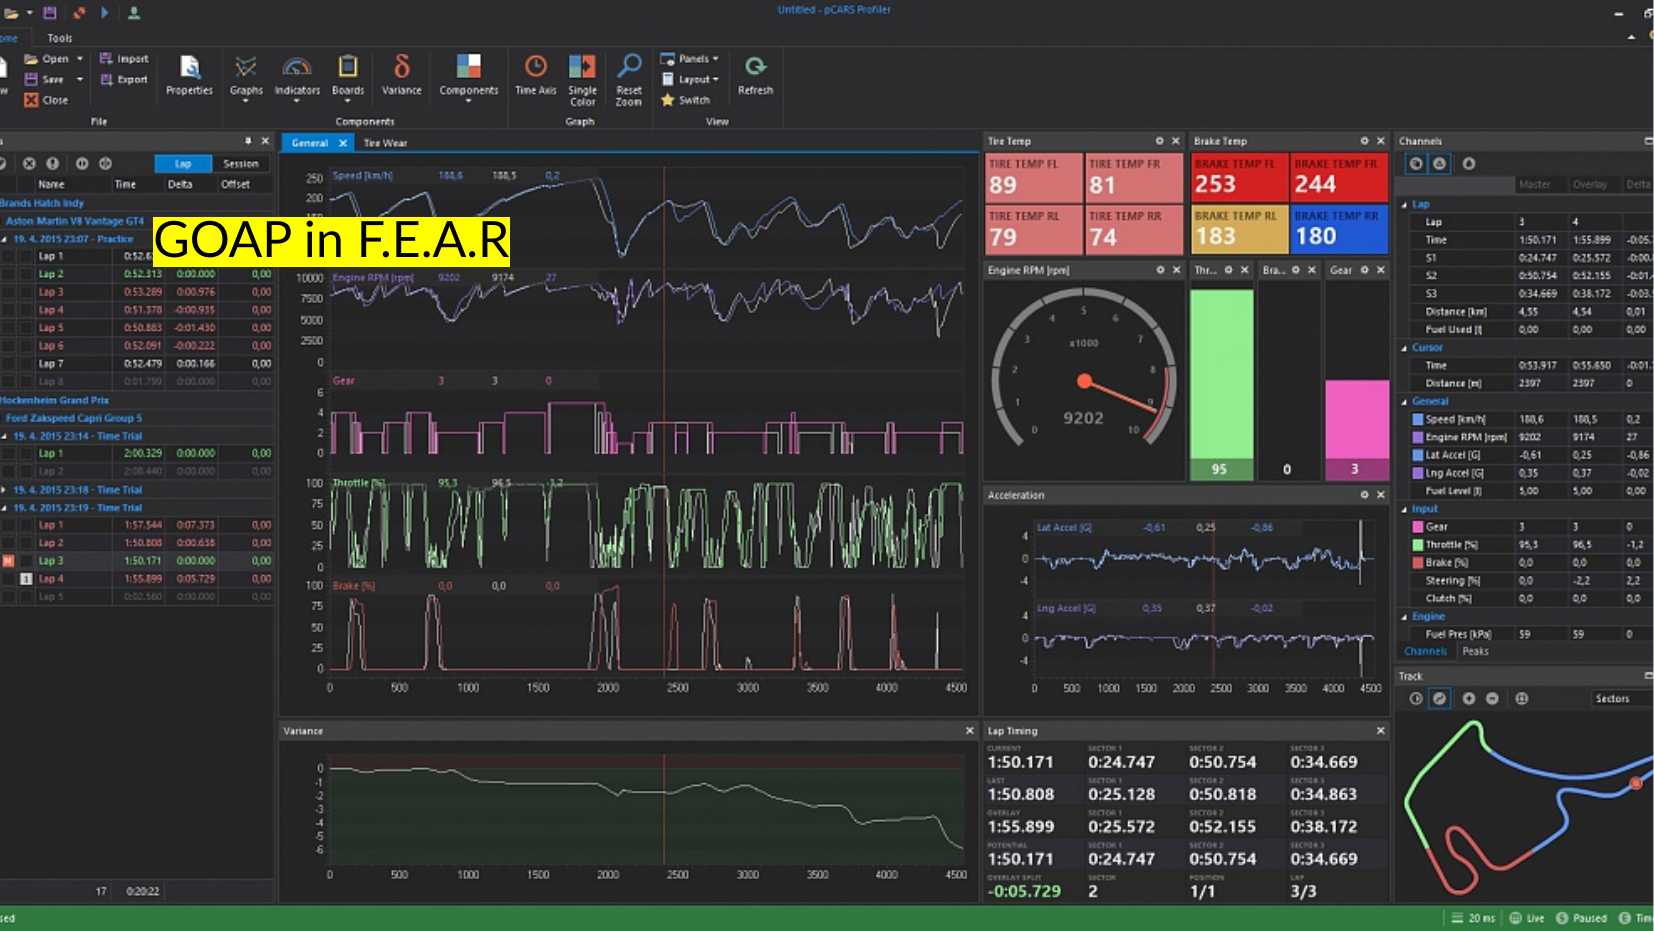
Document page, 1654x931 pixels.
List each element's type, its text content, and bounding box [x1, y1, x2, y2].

list GOAP in F.E.A.R [82, 217, 1571, 839]
picture [0, 0, 1654, 931]
